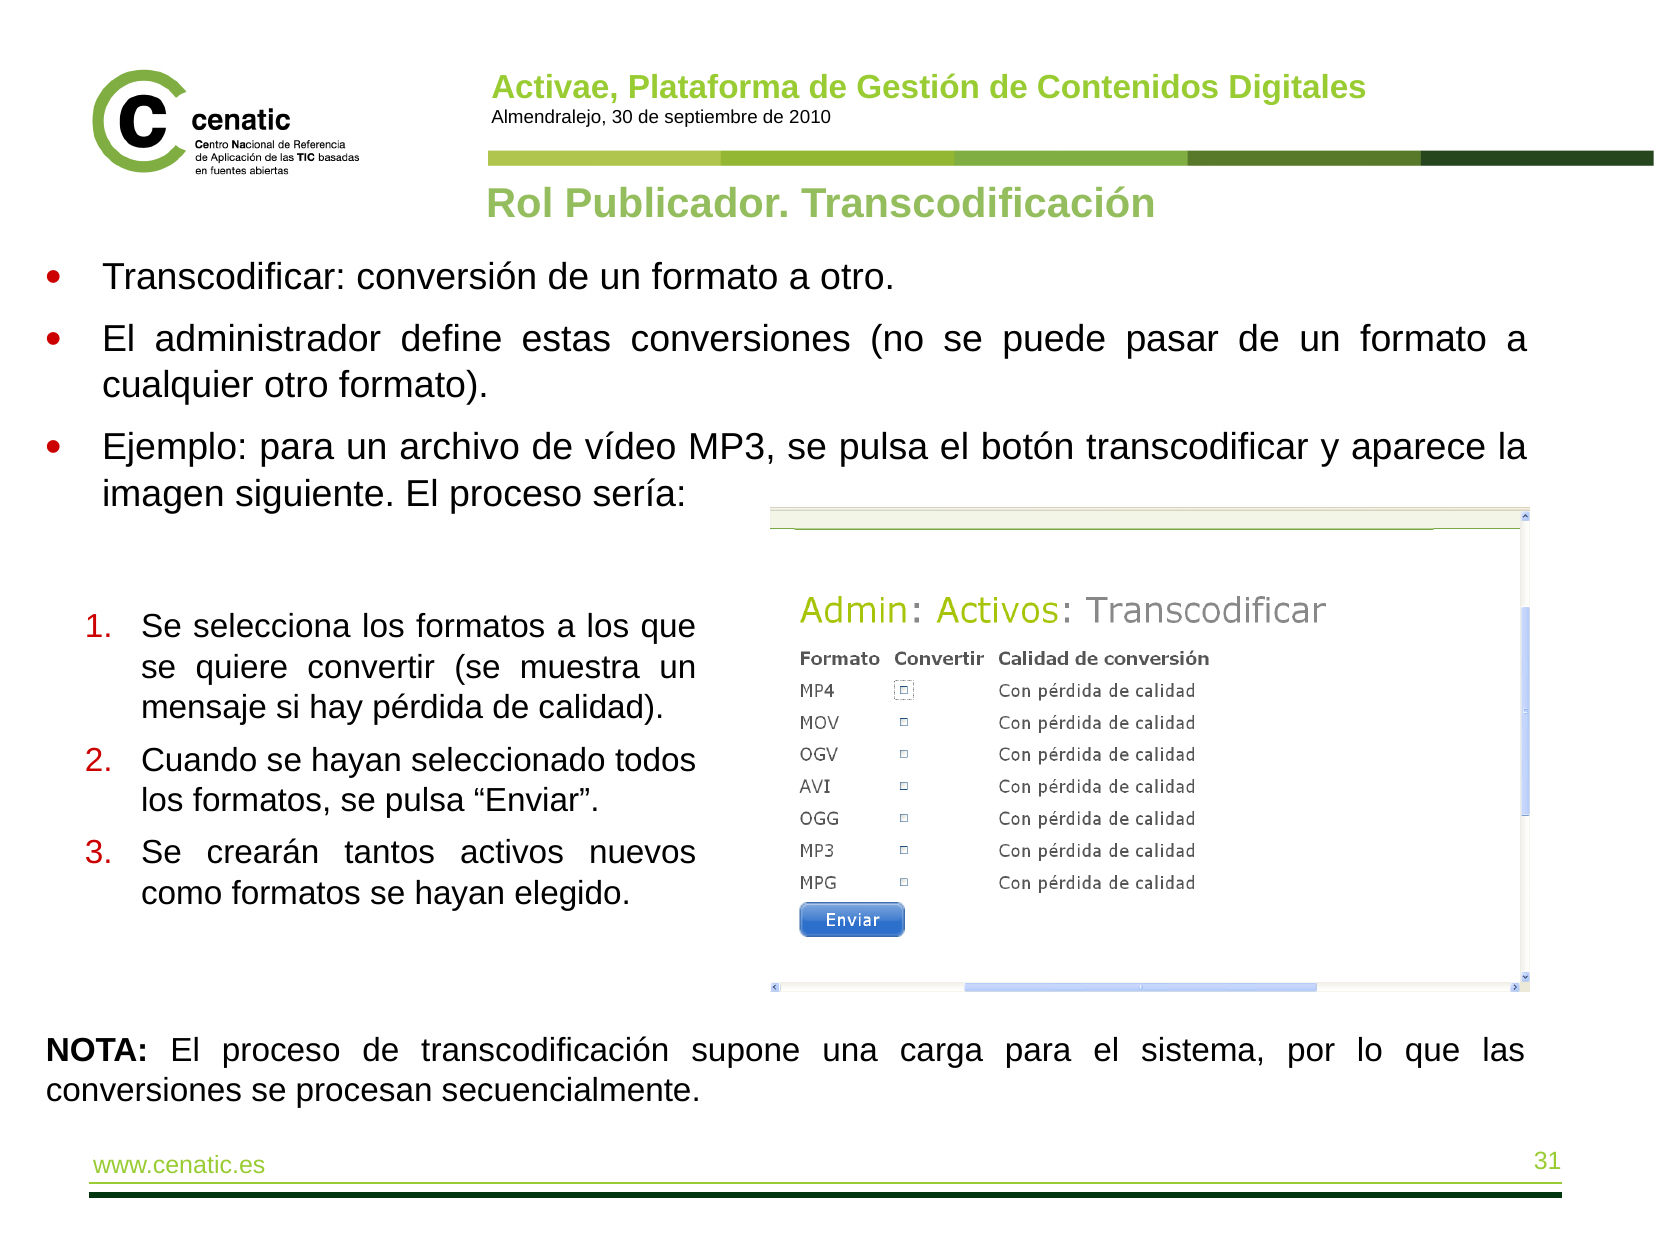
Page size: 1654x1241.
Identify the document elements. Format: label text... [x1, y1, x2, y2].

title Rol Publicador. Transcodificación [486, 177, 1571, 228]
picture [1, 4, 1654, 1228]
list Transcodificar: conversión de un formato a otro. El administrador define estas conversiones (no se puede pasar de un formato a cualquier otro formato). Ejemplo: para un archivo de vídeo MP3, se pulsa el botón transcodificar y aparece la imagen siguiente. El proceso sería: NOTA: El proceso de transcodificación supone una carga para el sistema, por lo que las conversiones se procesan secuencialmente. [31, 243, 1542, 1133]
text_box Se selecciona los formatos a los que se quiere convertir (se muestra un mensaje si hay pérdida de calidad). Cuando se hayan seleccionado todos los formatos, se pulsa “Enviar”. Se crearán tantos activos nuevos como formatos se hayan elegido. [30, 548, 713, 1102]
